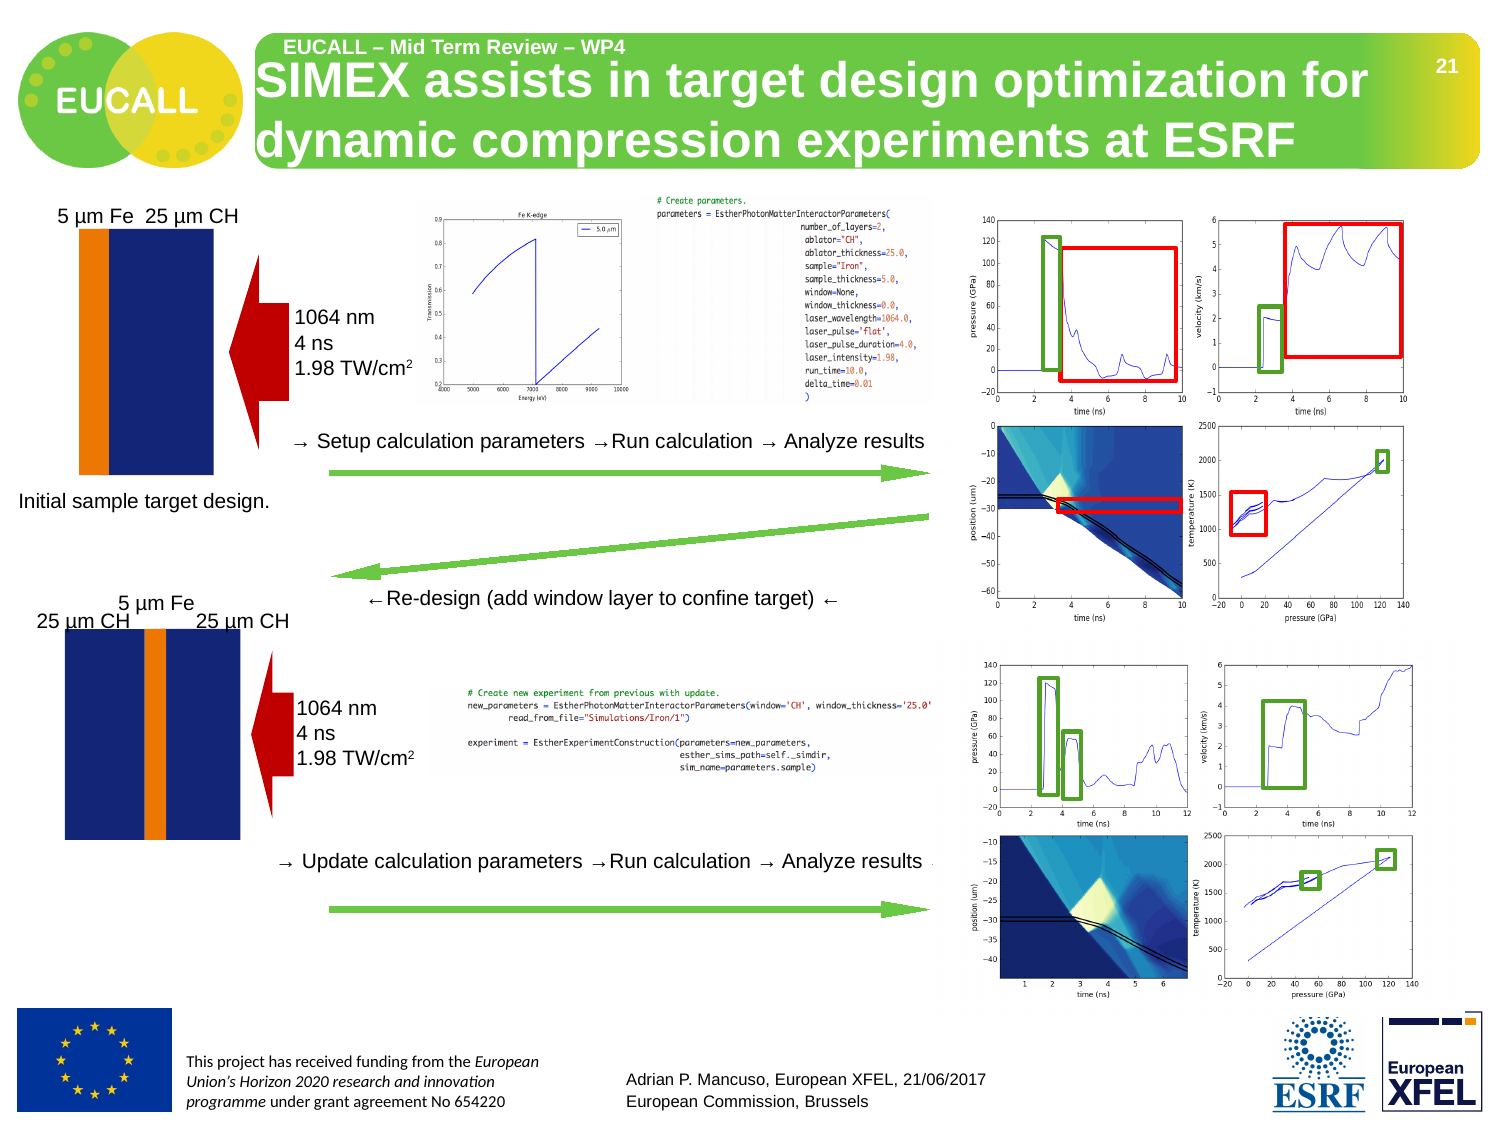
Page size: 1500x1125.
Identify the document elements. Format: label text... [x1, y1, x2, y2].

text_box 1064 nm 4 ns 1.98 TW/cm2 [281, 687, 430, 777]
text_box → Update calculation parameters →Run calculation → Analyze results → [254, 840, 933, 902]
text_box 5 µm Fe [103, 582, 210, 622]
text_box [329, 901, 930, 918]
text_box → Setup calculation parameters →Run calculation → Analyze results → [269, 420, 932, 482]
text_box [79, 235, 214, 476]
text_box 25 µm CH [149, 194, 254, 235]
text_box ←Re-design (add window layer to confine target) ← [344, 576, 932, 615]
text_box [228, 254, 289, 450]
text_box [64, 628, 241, 840]
picture [17, 1008, 172, 1112]
text_box 1064 nm 4 ns 1.98 TW/cm2 [279, 296, 415, 387]
text_box 25 µm CH [21, 600, 146, 640]
text_box [251, 650, 281, 819]
text_box [331, 513, 929, 580]
text_box 5 µm Fe [42, 194, 149, 235]
picture [415, 173, 1465, 1114]
text_box SIMEX assists in target design optimization for dynamic compression experiments at ESRF [254, 55, 1470, 168]
text_box Initial sample target design. [3, 480, 420, 520]
text_box 25 µm CH [181, 599, 305, 640]
text_box [329, 464, 930, 482]
picture [18, 32, 243, 168]
